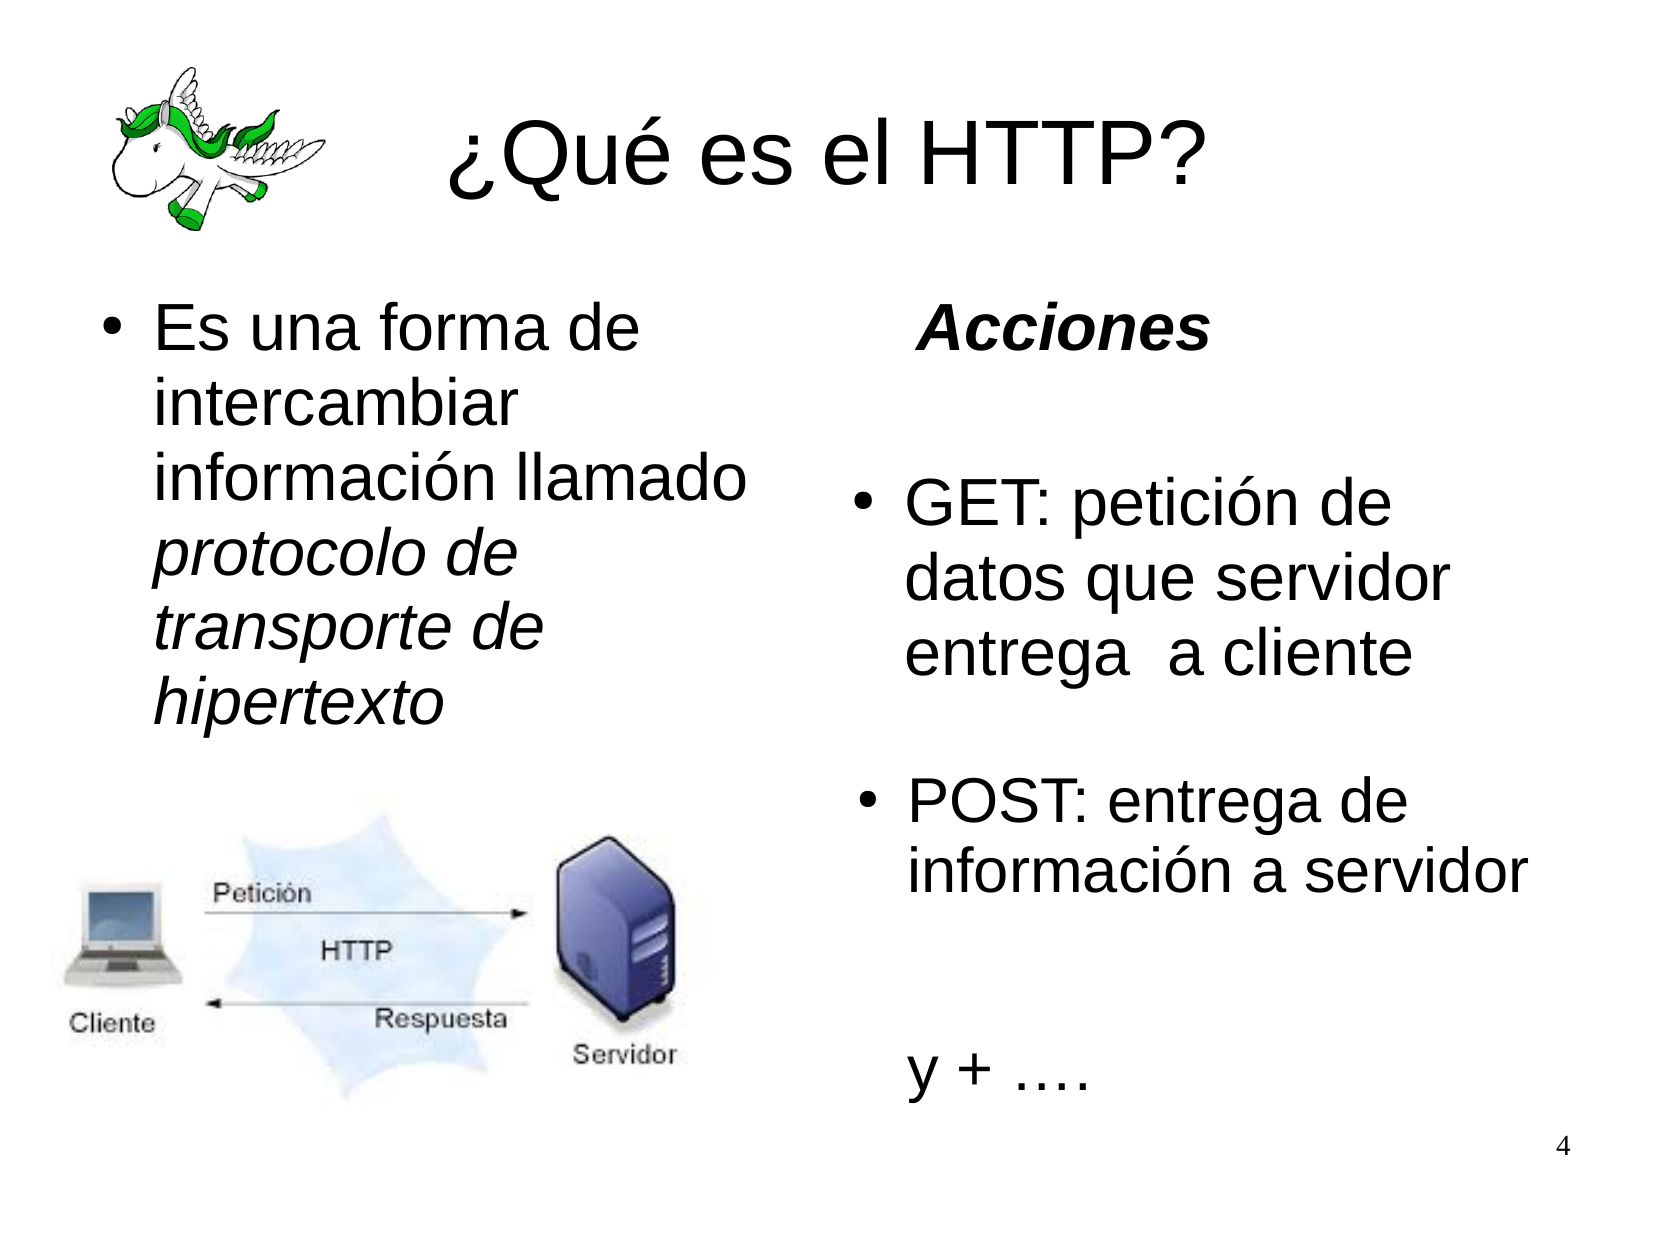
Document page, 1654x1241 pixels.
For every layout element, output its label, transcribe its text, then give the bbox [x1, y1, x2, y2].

list Es una forma de intercambiar información llamado protocolo de transporte de hipertexto [82, 290, 809, 1010]
list POST: entrega de información a servidor y + …. [840, 765, 1567, 1109]
picture [51, 758, 736, 1186]
picture [76, 58, 361, 241]
list GET: petición de datos que servidor entrega a cliente [833, 465, 1561, 809]
title ¿Qué es el HTTP? [82, 49, 1571, 257]
list Acciones [845, 290, 1572, 634]
